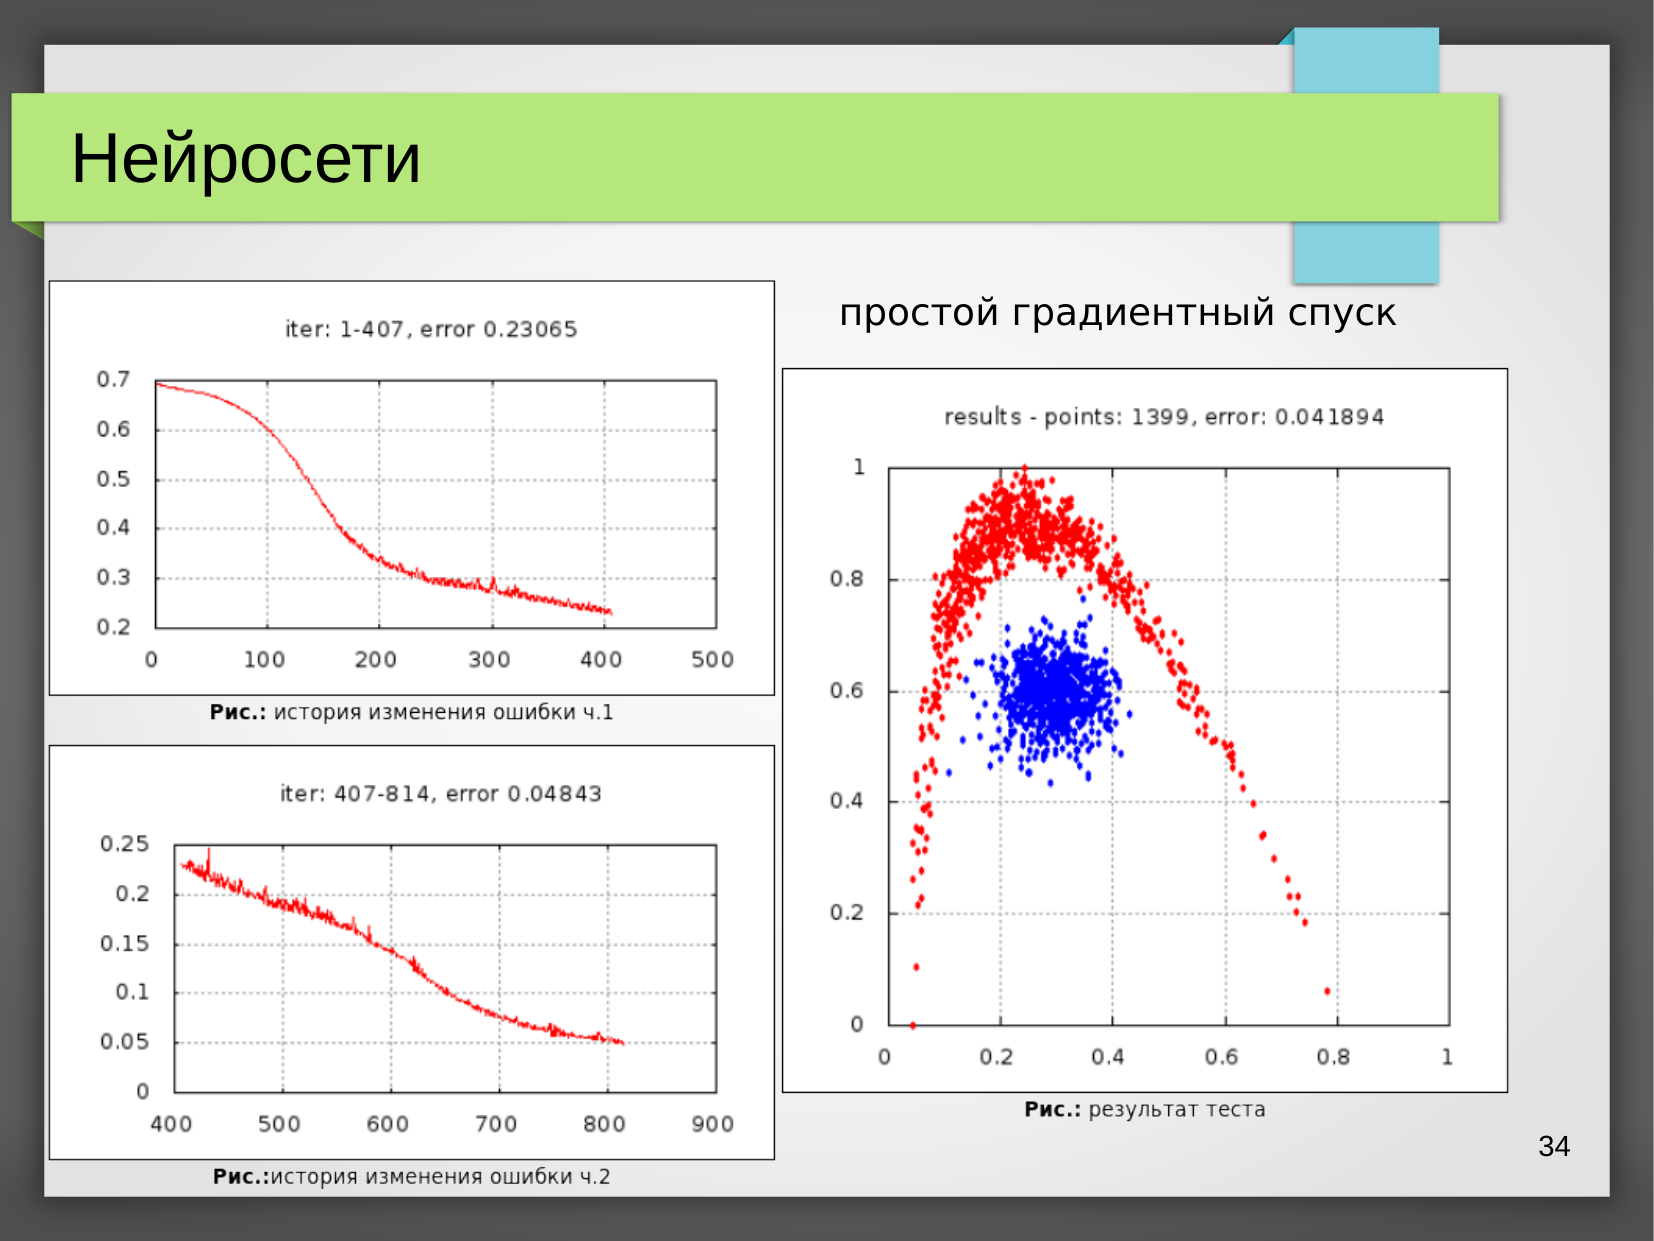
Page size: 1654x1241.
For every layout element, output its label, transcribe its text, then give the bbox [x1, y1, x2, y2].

text_box простой градиентный спуск [824, 283, 1583, 342]
title Нейросети [70, 118, 1205, 199]
picture [0, 0, 1654, 1241]
